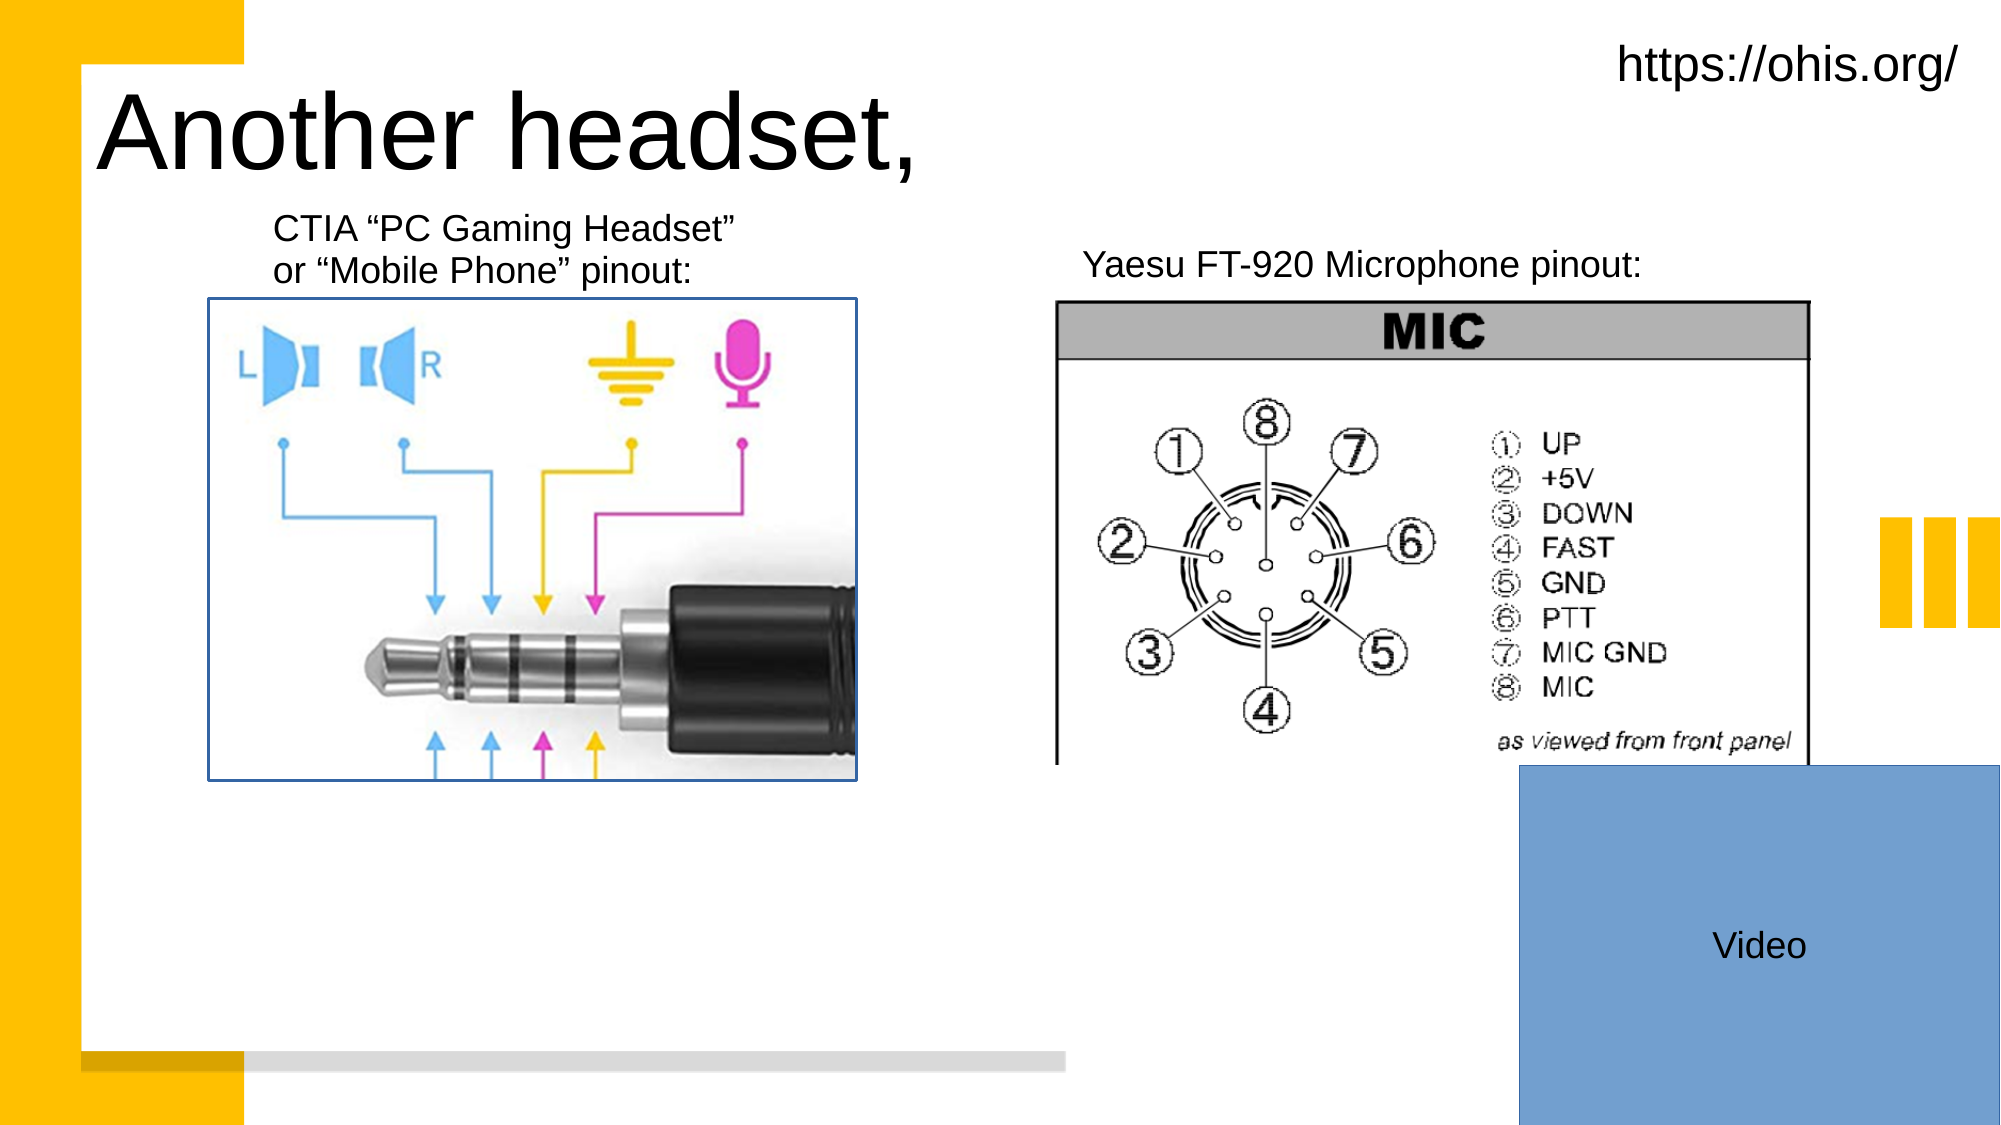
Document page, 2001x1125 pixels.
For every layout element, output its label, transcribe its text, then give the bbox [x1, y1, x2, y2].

text_box Yaesu FT-920 Microphone pinout: [1067, 236, 1658, 294]
picture [210, 299, 855, 779]
text_box CTIA “PC Gaming Headset” or “Mobile Phone” pinout: [258, 200, 751, 299]
text_box https://ohis.org/ [1590, 29, 1974, 105]
picture [1050, 293, 1811, 766]
text_box Video [1519, 765, 2000, 1125]
text_box [0, 0, 2000, 1125]
text_box Another headset, [81, 64, 1921, 201]
